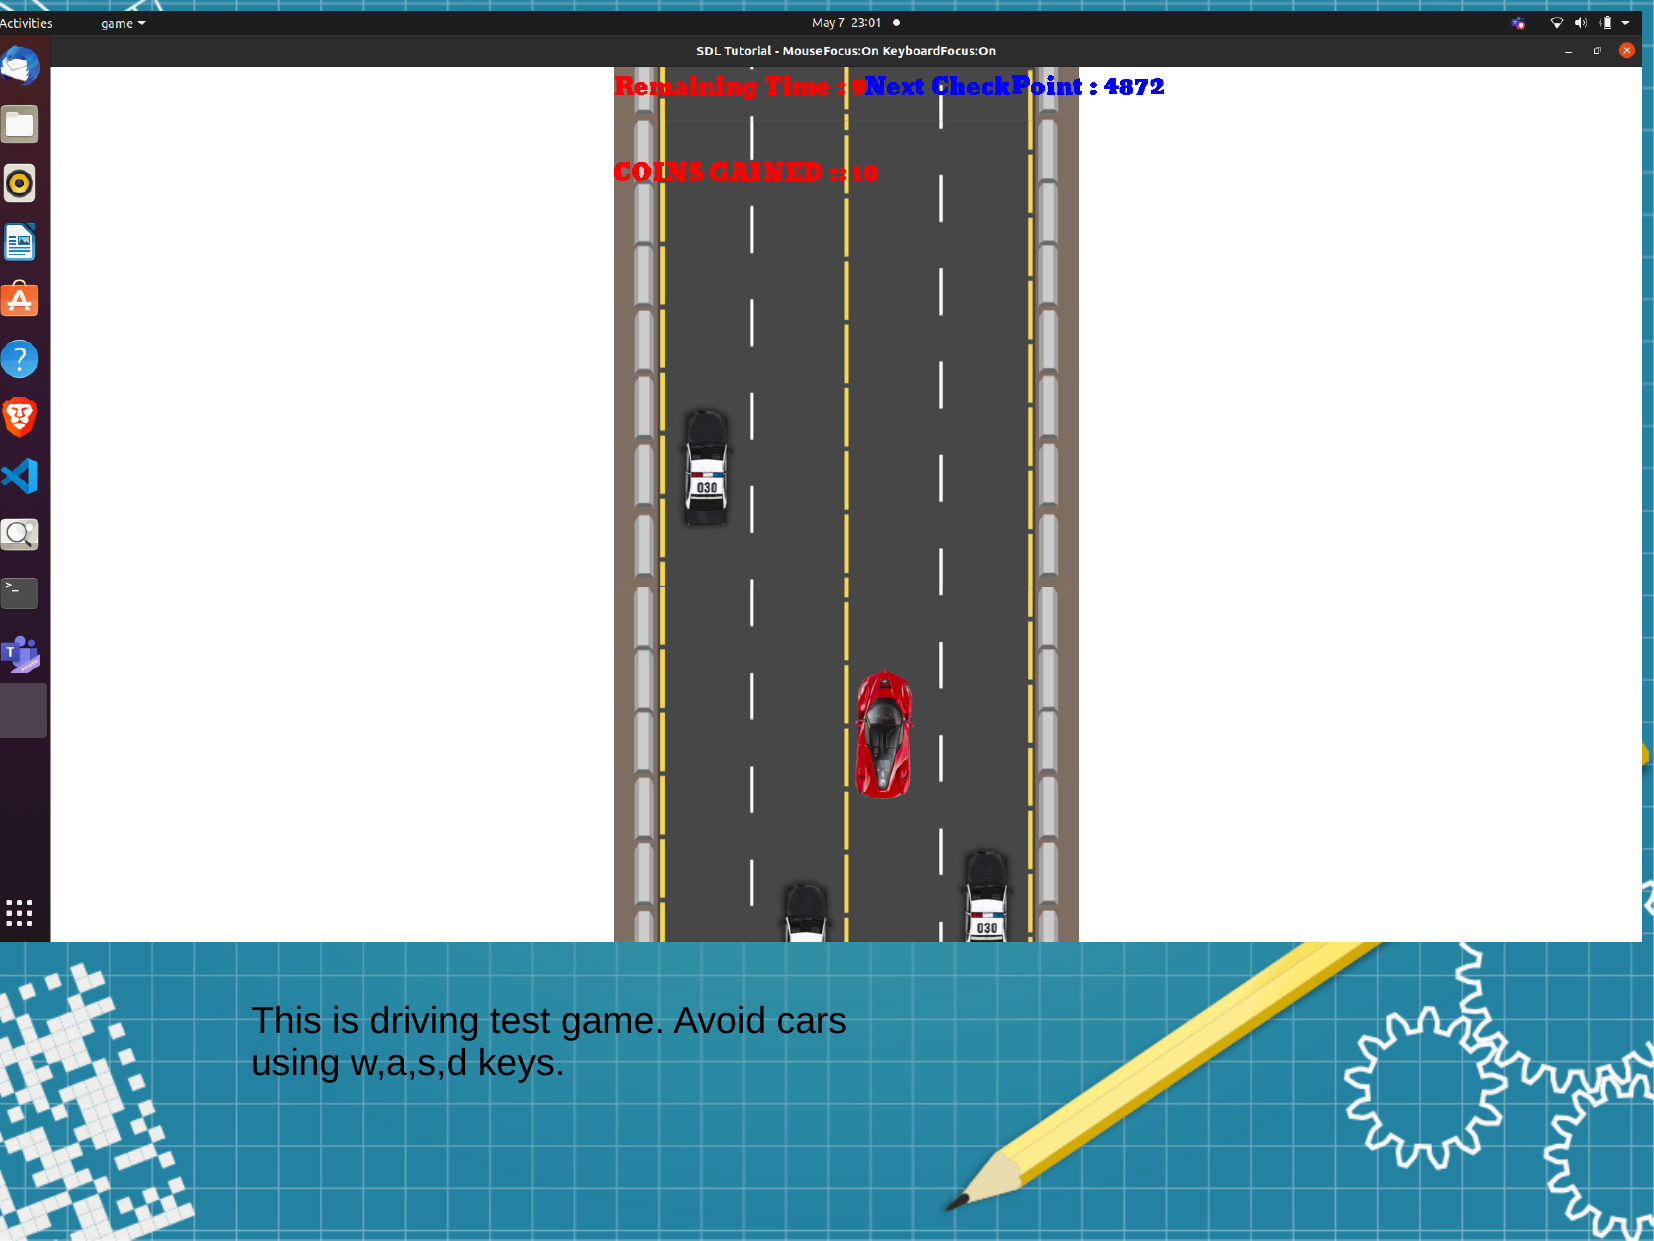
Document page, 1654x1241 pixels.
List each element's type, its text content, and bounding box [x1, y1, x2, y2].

picture [0, 0, 1654, 1241]
text_box This is driving test game. Avoid cars using w,a,s,d keys. [236, 992, 945, 1091]
